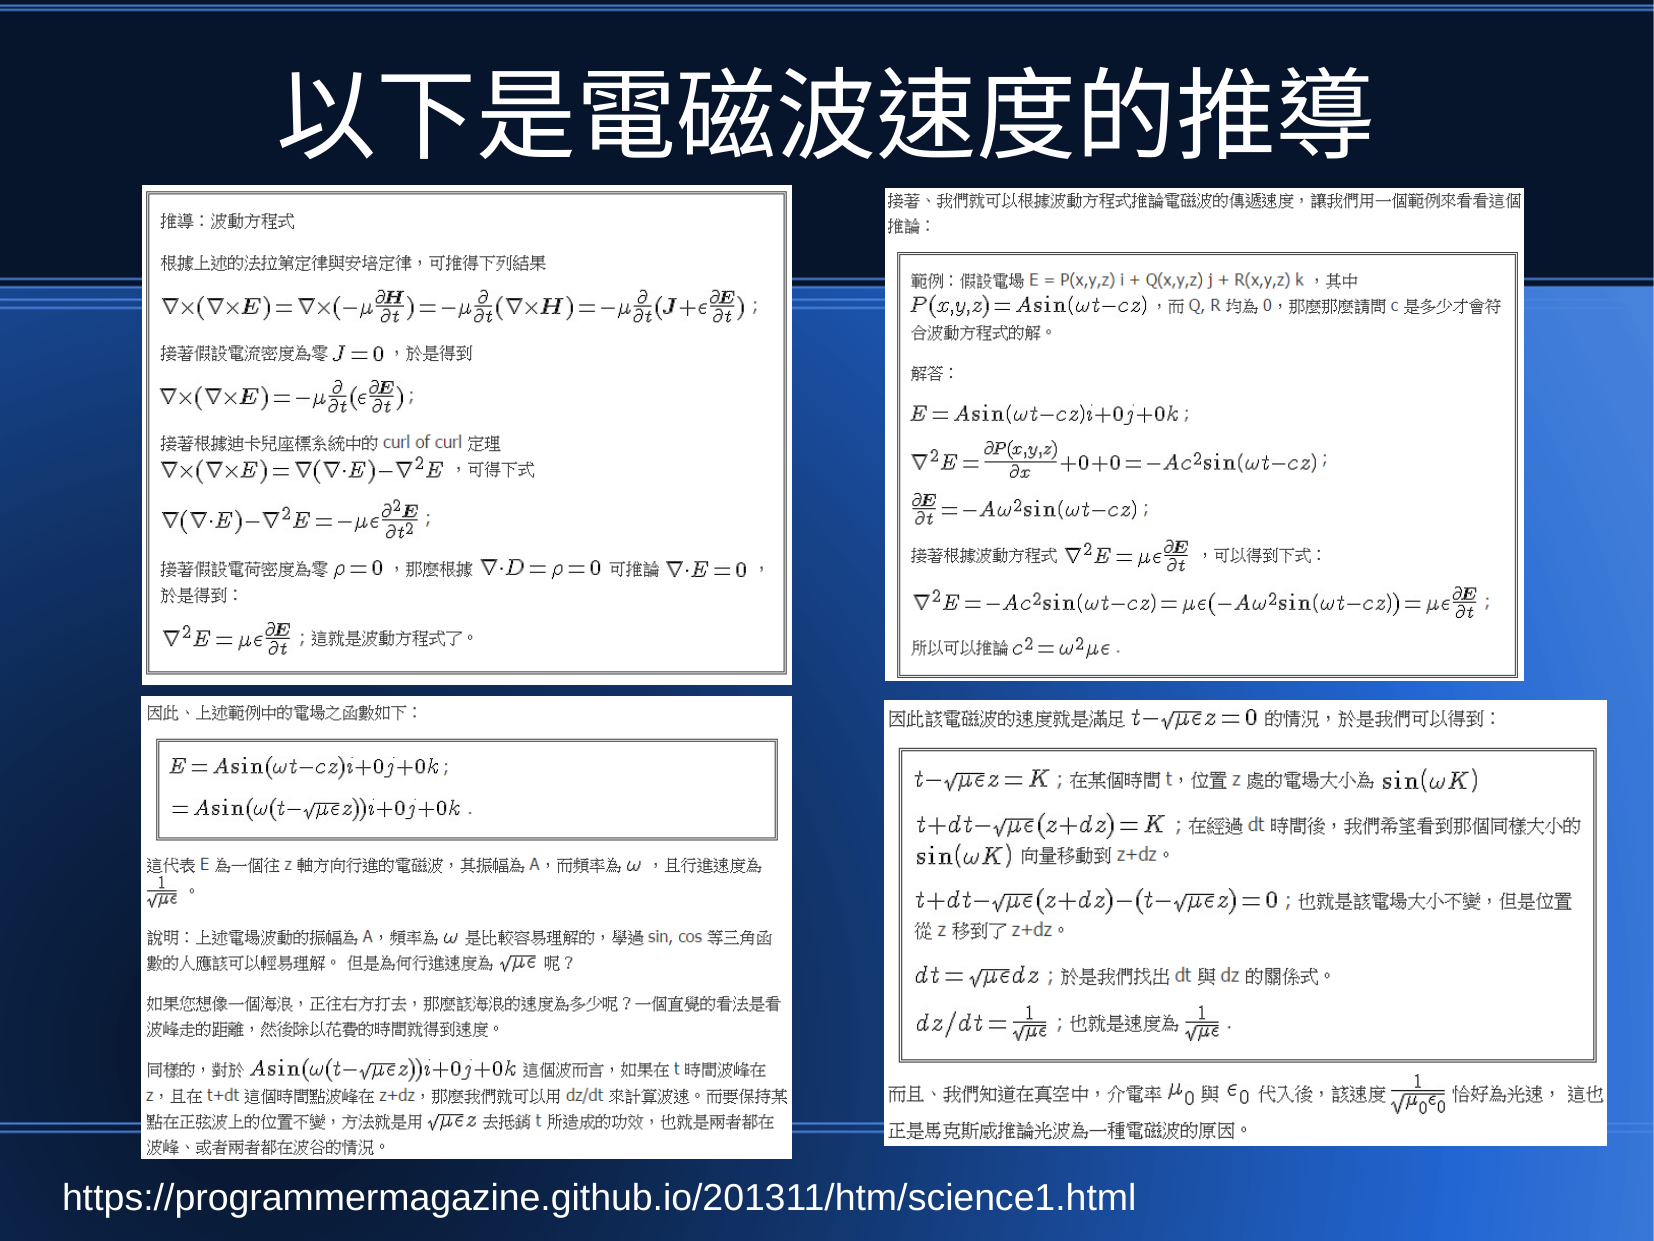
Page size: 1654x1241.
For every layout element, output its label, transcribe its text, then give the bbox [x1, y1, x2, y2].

title 以下是電磁波速度的推導 [82, 47, 1571, 168]
picture [0, 0, 1654, 1241]
text_box https://programmermagazine.github.io/201311/htm/science1.html [47, 1169, 1152, 1227]
